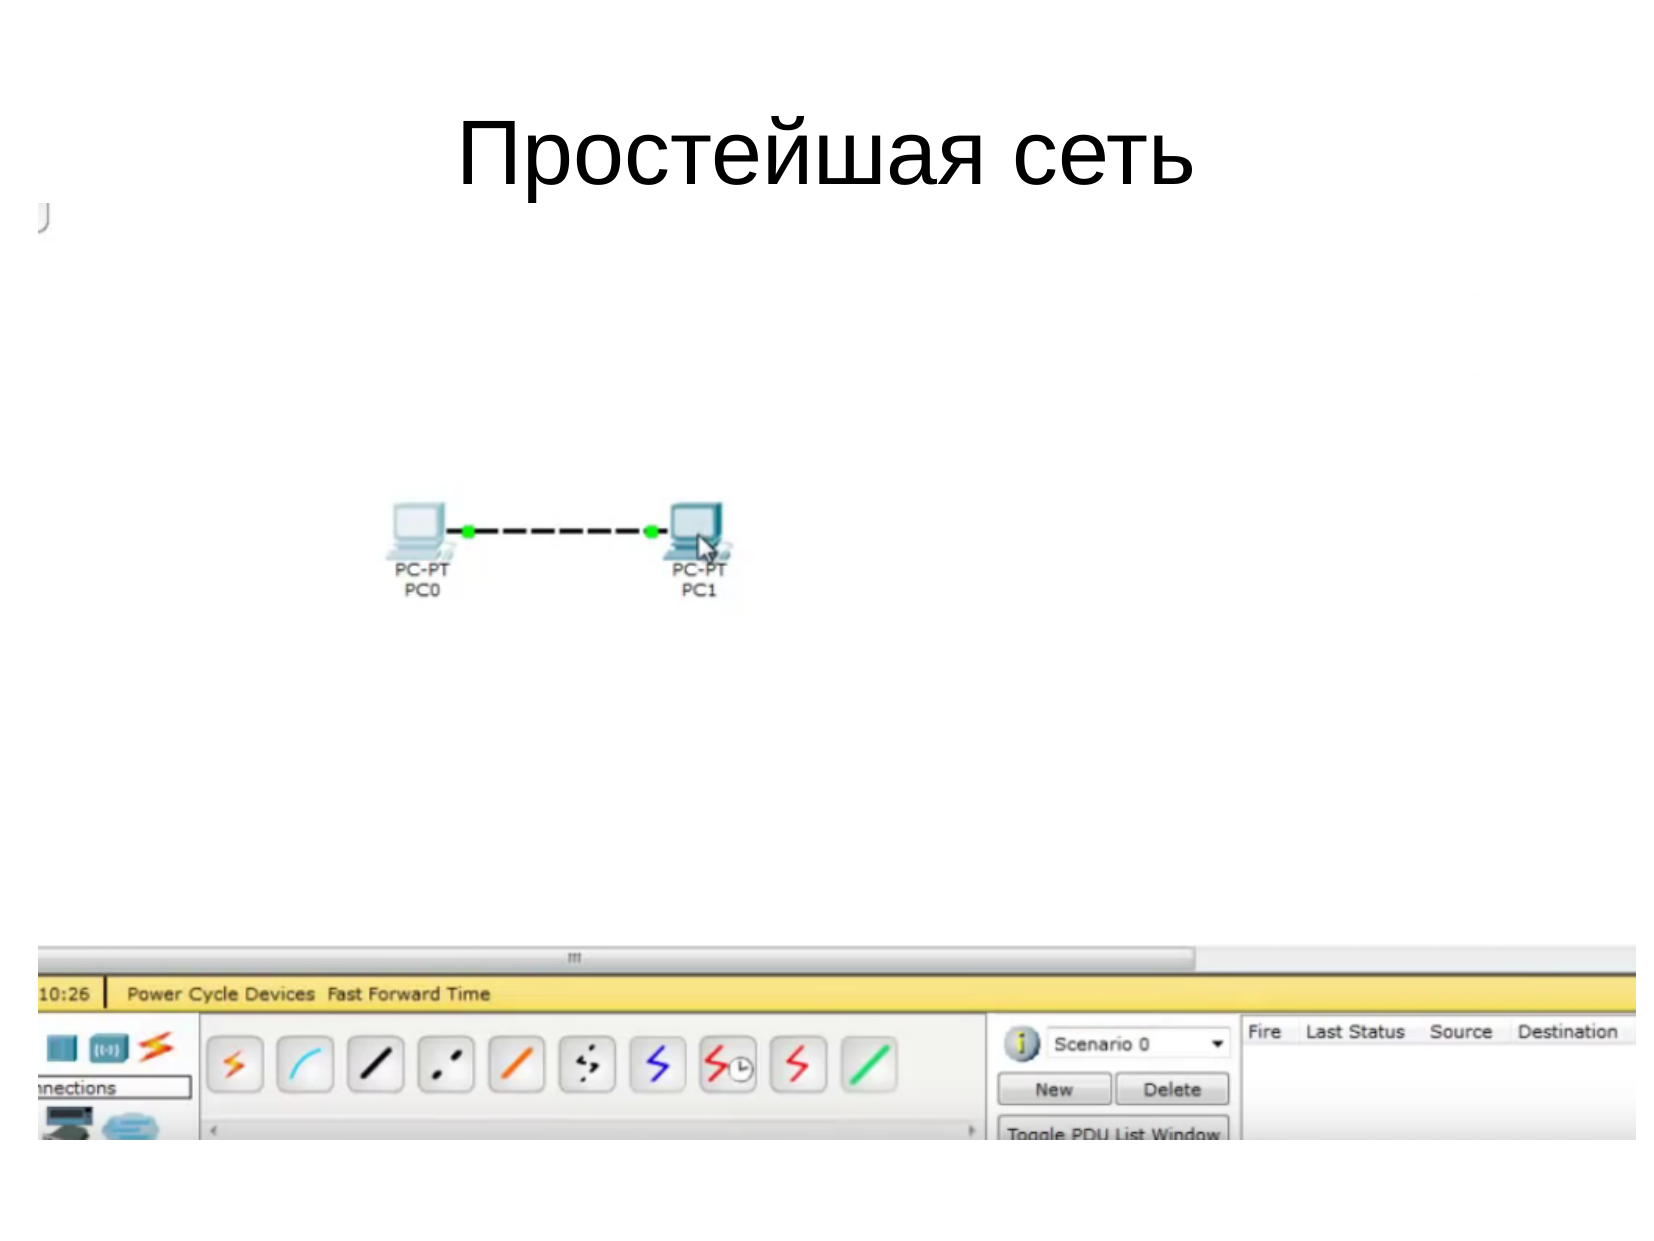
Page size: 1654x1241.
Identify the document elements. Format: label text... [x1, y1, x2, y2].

picture [38, 203, 1636, 1140]
title Простейшая сеть [82, 49, 1571, 203]
